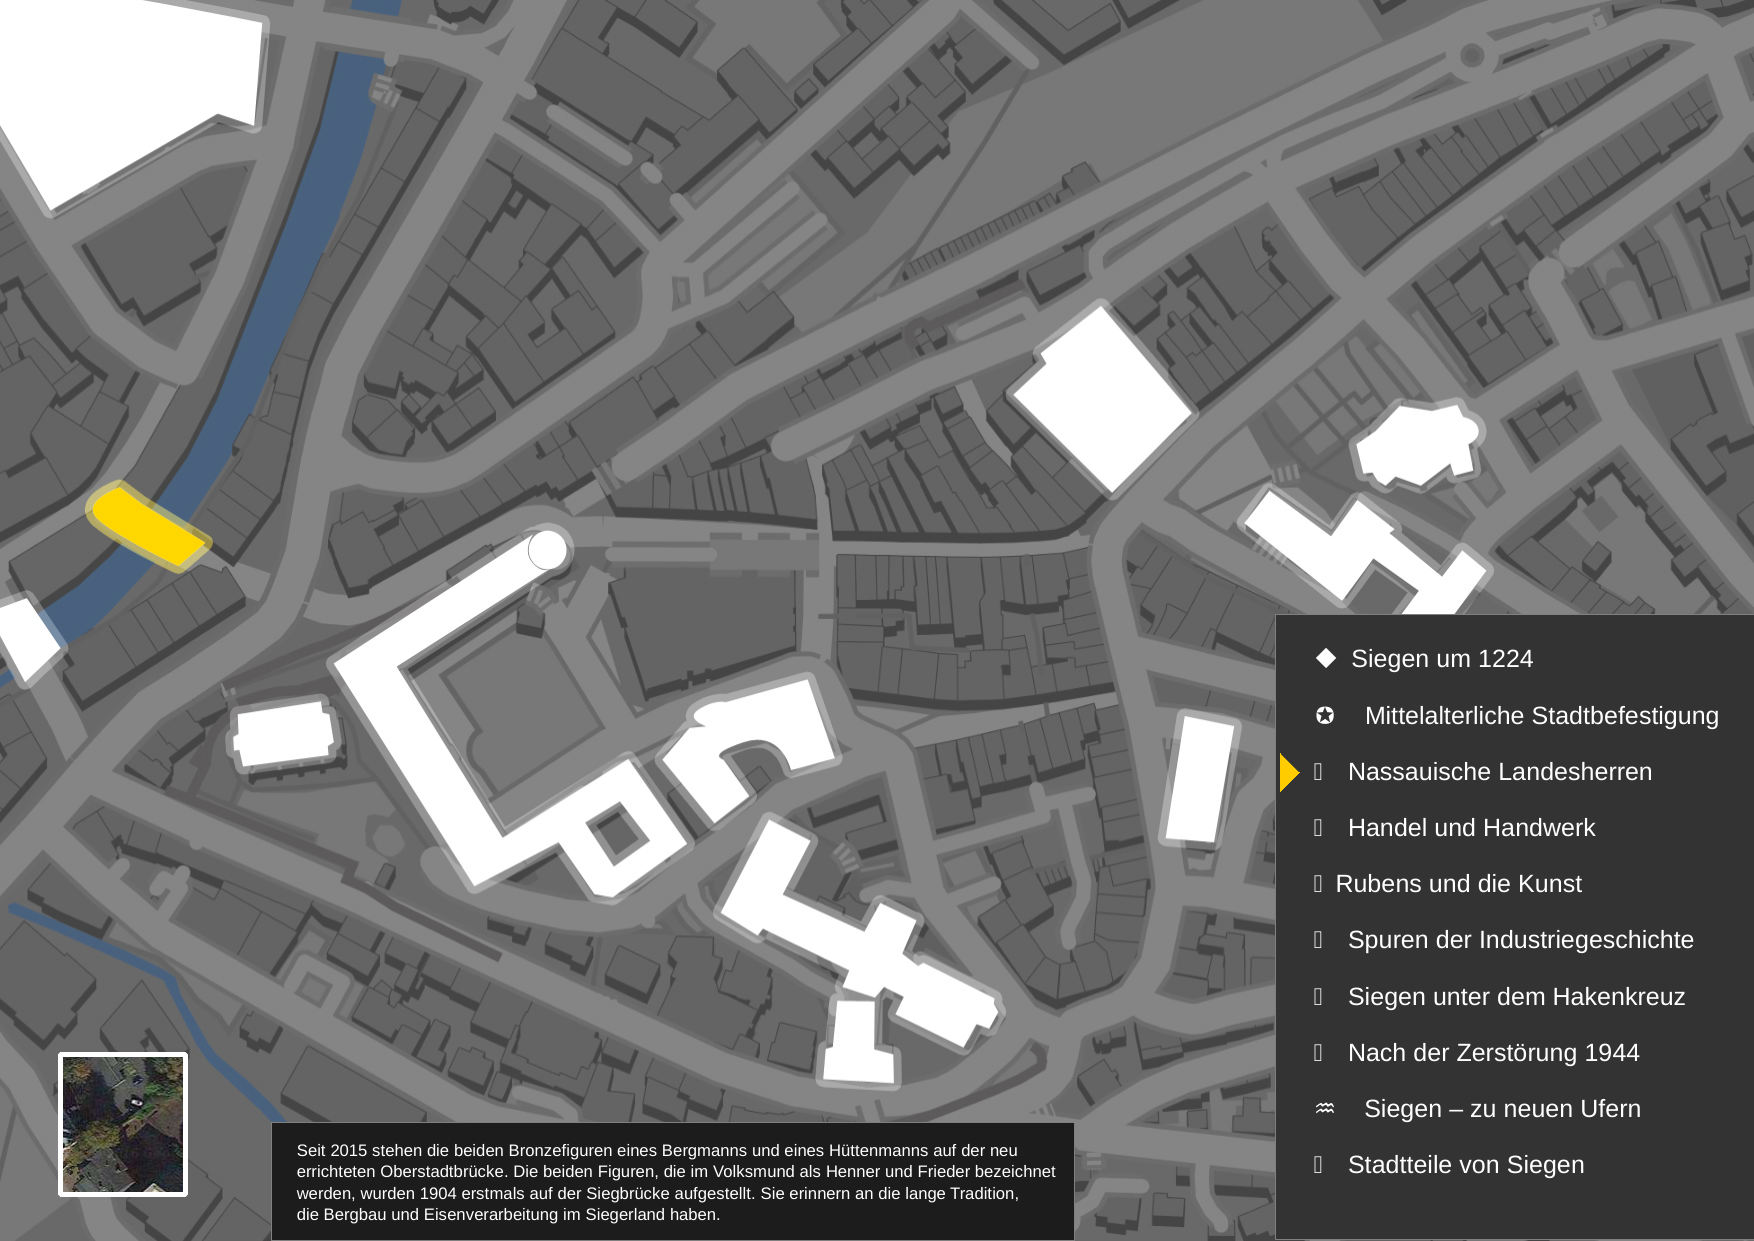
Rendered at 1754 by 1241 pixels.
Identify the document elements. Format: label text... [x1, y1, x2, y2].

text_box  Siegen um 1224  Mittelalterliche Stadtbefestigung  Nassauische Landesherren  Handel und Handwerk  Rubens und die Kunst  Spuren der Industriegeschichte  Siegen unter dem Hakenkreuz  Nach der Zerstörung 1944  Siegen – zu neuen Ufern  Stadtteile von Siegen [1299, 637, 1754, 1241]
picture [0, 0, 1754, 1241]
text_box Seit 2015 stehen die beiden Bronzefiguren eines Bergmanns und eines Hüttenmanns auf der neu errichteten Oberstadtbrücke. Die beiden Figuren, die im Volksmund als Henner und Frieder bezeichnet werden, wurden 1904 erstmals auf der Siegbrücke aufgestellt. Sie erinnern an die lange Tradition, die Bergbau und Eisenverarbeitung im Siegerland haben. [271, 1122, 1075, 1241]
text_box [1275, 614, 1754, 1240]
